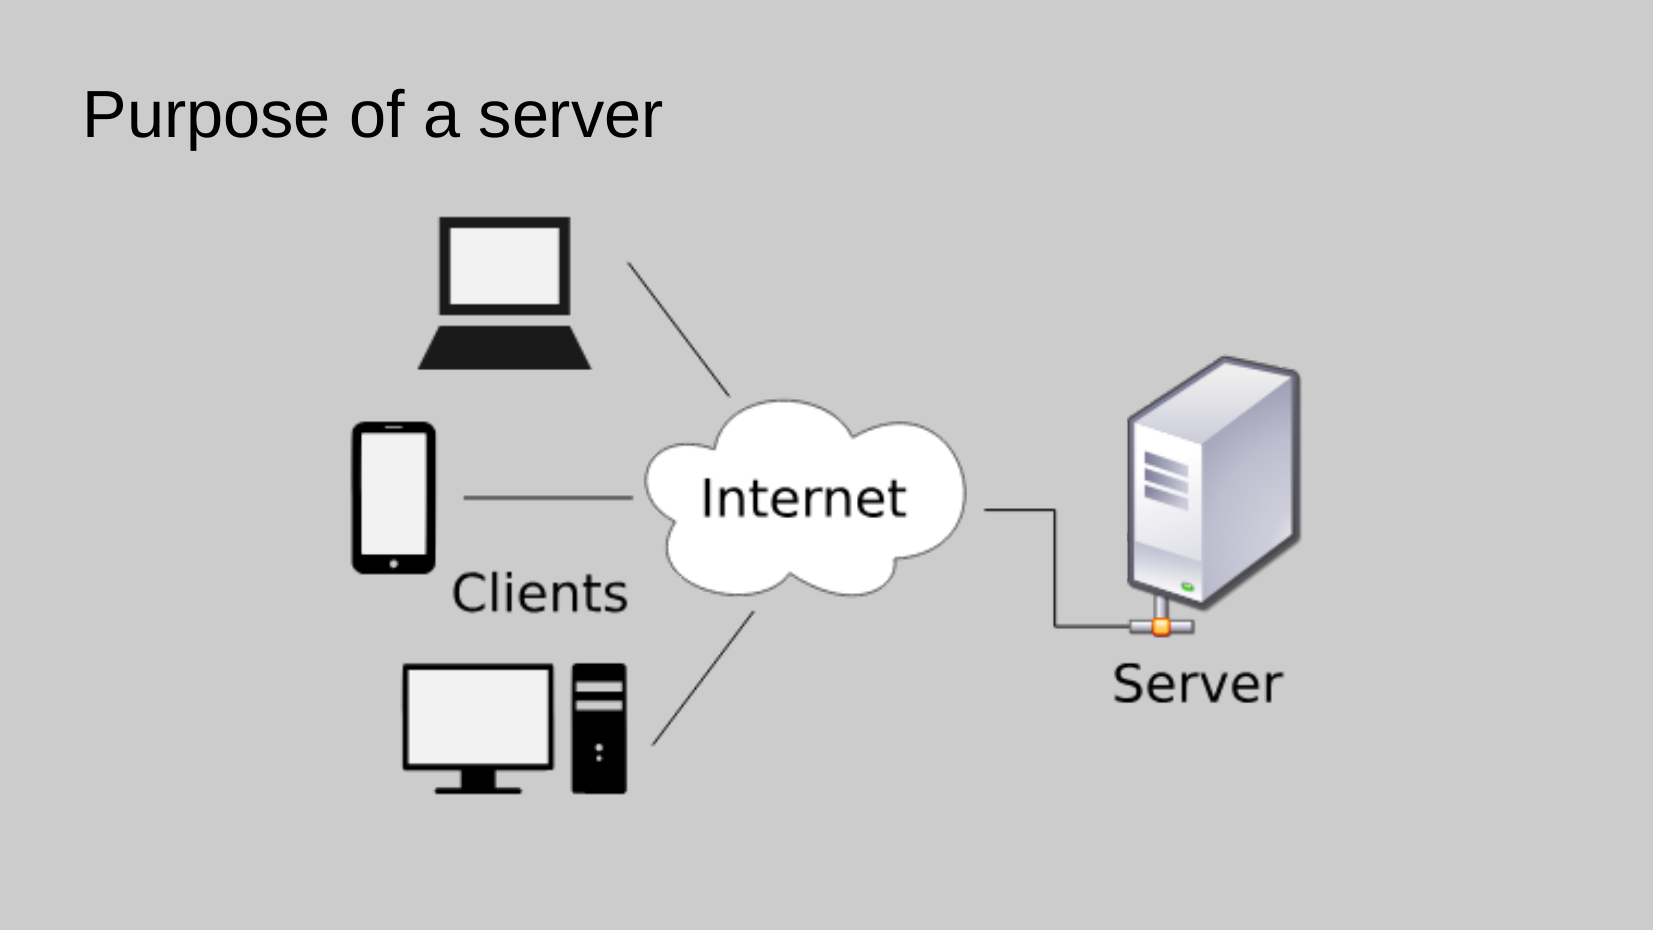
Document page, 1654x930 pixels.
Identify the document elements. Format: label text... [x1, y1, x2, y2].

title Purpose of a server [82, 37, 1571, 193]
picture [262, 172, 1350, 825]
